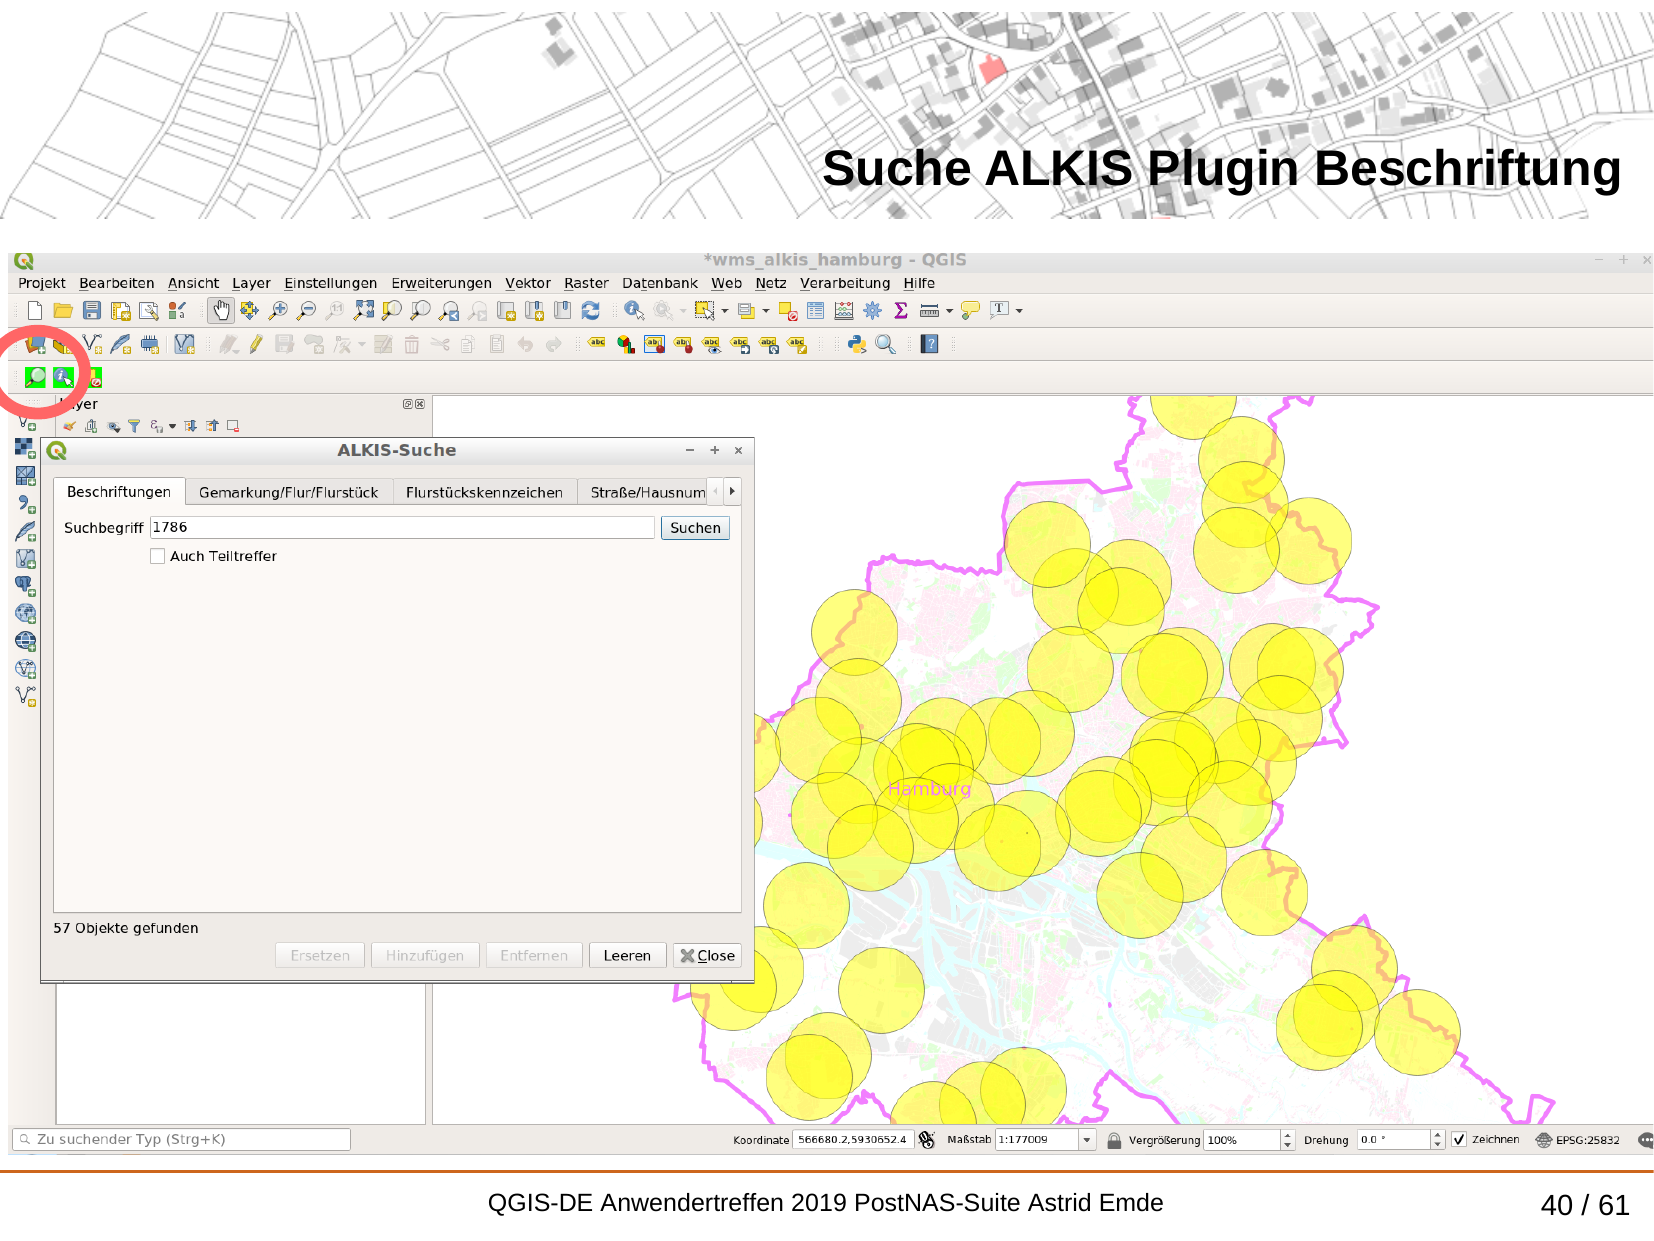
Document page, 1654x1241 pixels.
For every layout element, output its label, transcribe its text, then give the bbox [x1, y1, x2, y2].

title Suche ALKIS Plugin Beschriftung [249, 123, 1637, 213]
picture [8, 337, 79, 407]
picture [8, 253, 1654, 1155]
